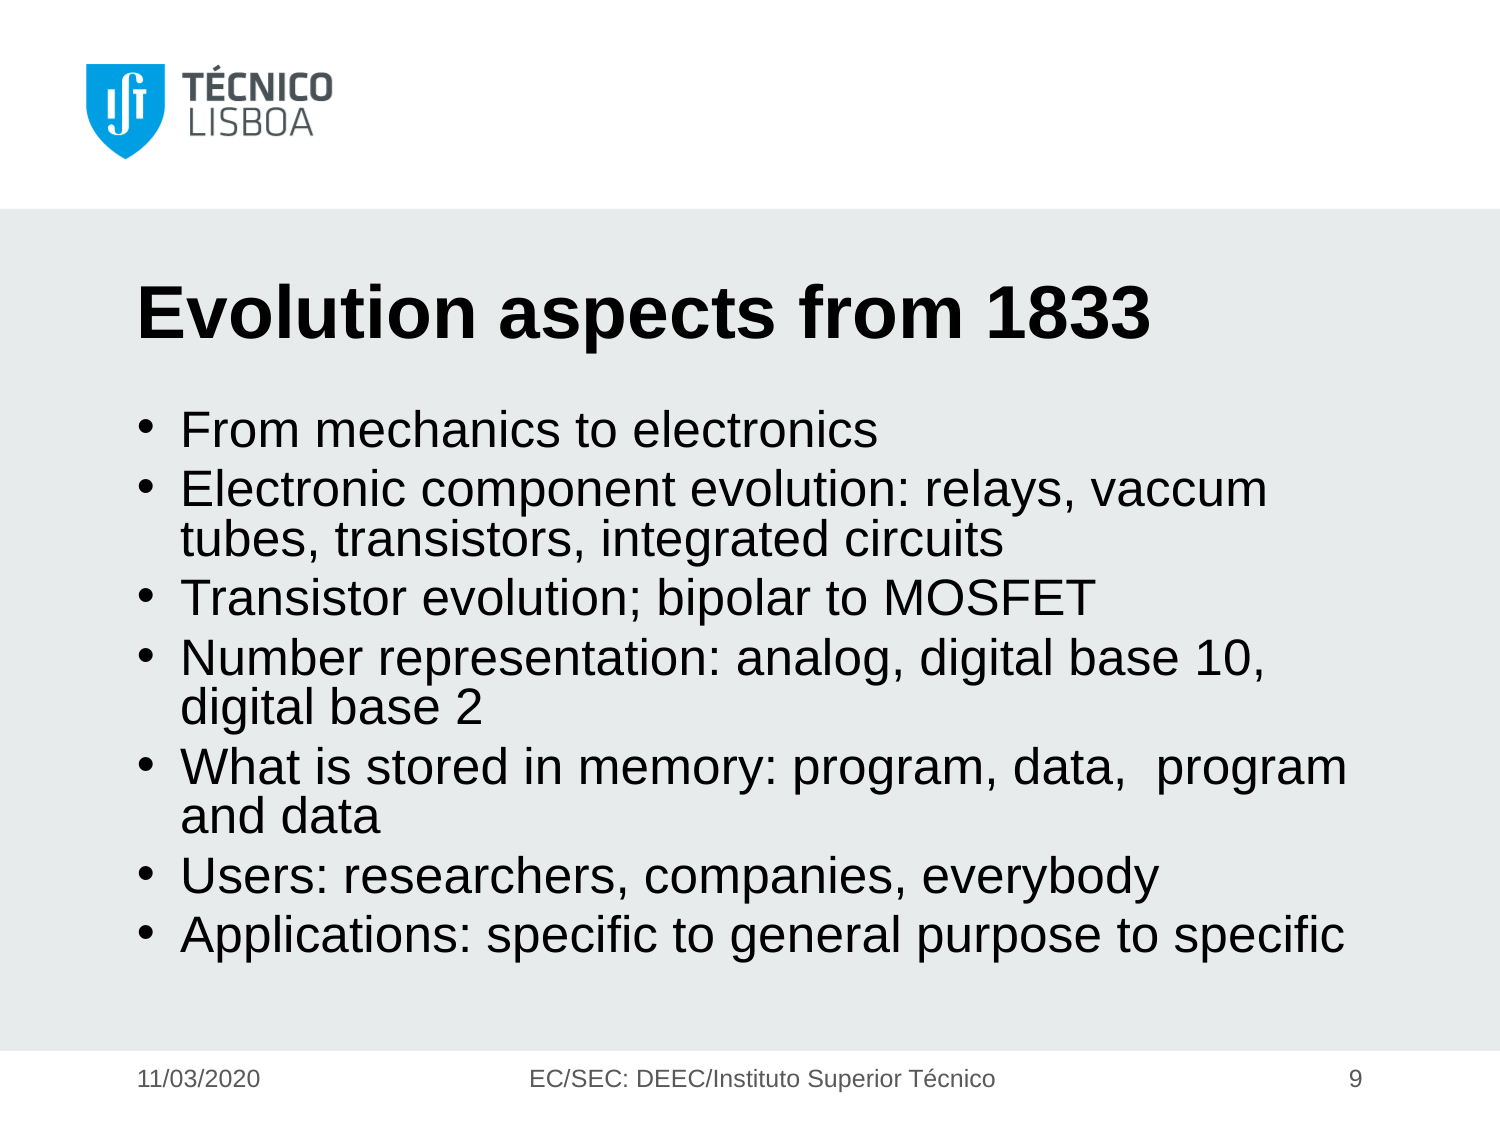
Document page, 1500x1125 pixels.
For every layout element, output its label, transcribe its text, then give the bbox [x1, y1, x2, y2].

title Evolution aspects from 1833 [121, 237, 1378, 381]
footer EC/SEC: DEEC/Instituto Superior Técnico [512, 1052, 1021, 1103]
slide_number 11/03/2020 [121, 1052, 425, 1103]
list From mechanics to electronics Electronic component evolution: relays, vaccum tubes, transistors, integrated circuits Transistor evolution; bipolar to MOSFET Number representation: analog, digital base 10, digital base 2 What is stored in memory: program, data, program and data Users: researchers, companies, everybody Applications: specific to general purpose to specific [121, 400, 1378, 1005]
slide_number <number> [1077, 1052, 1378, 1103]
picture [0, 0, 1500, 1125]
